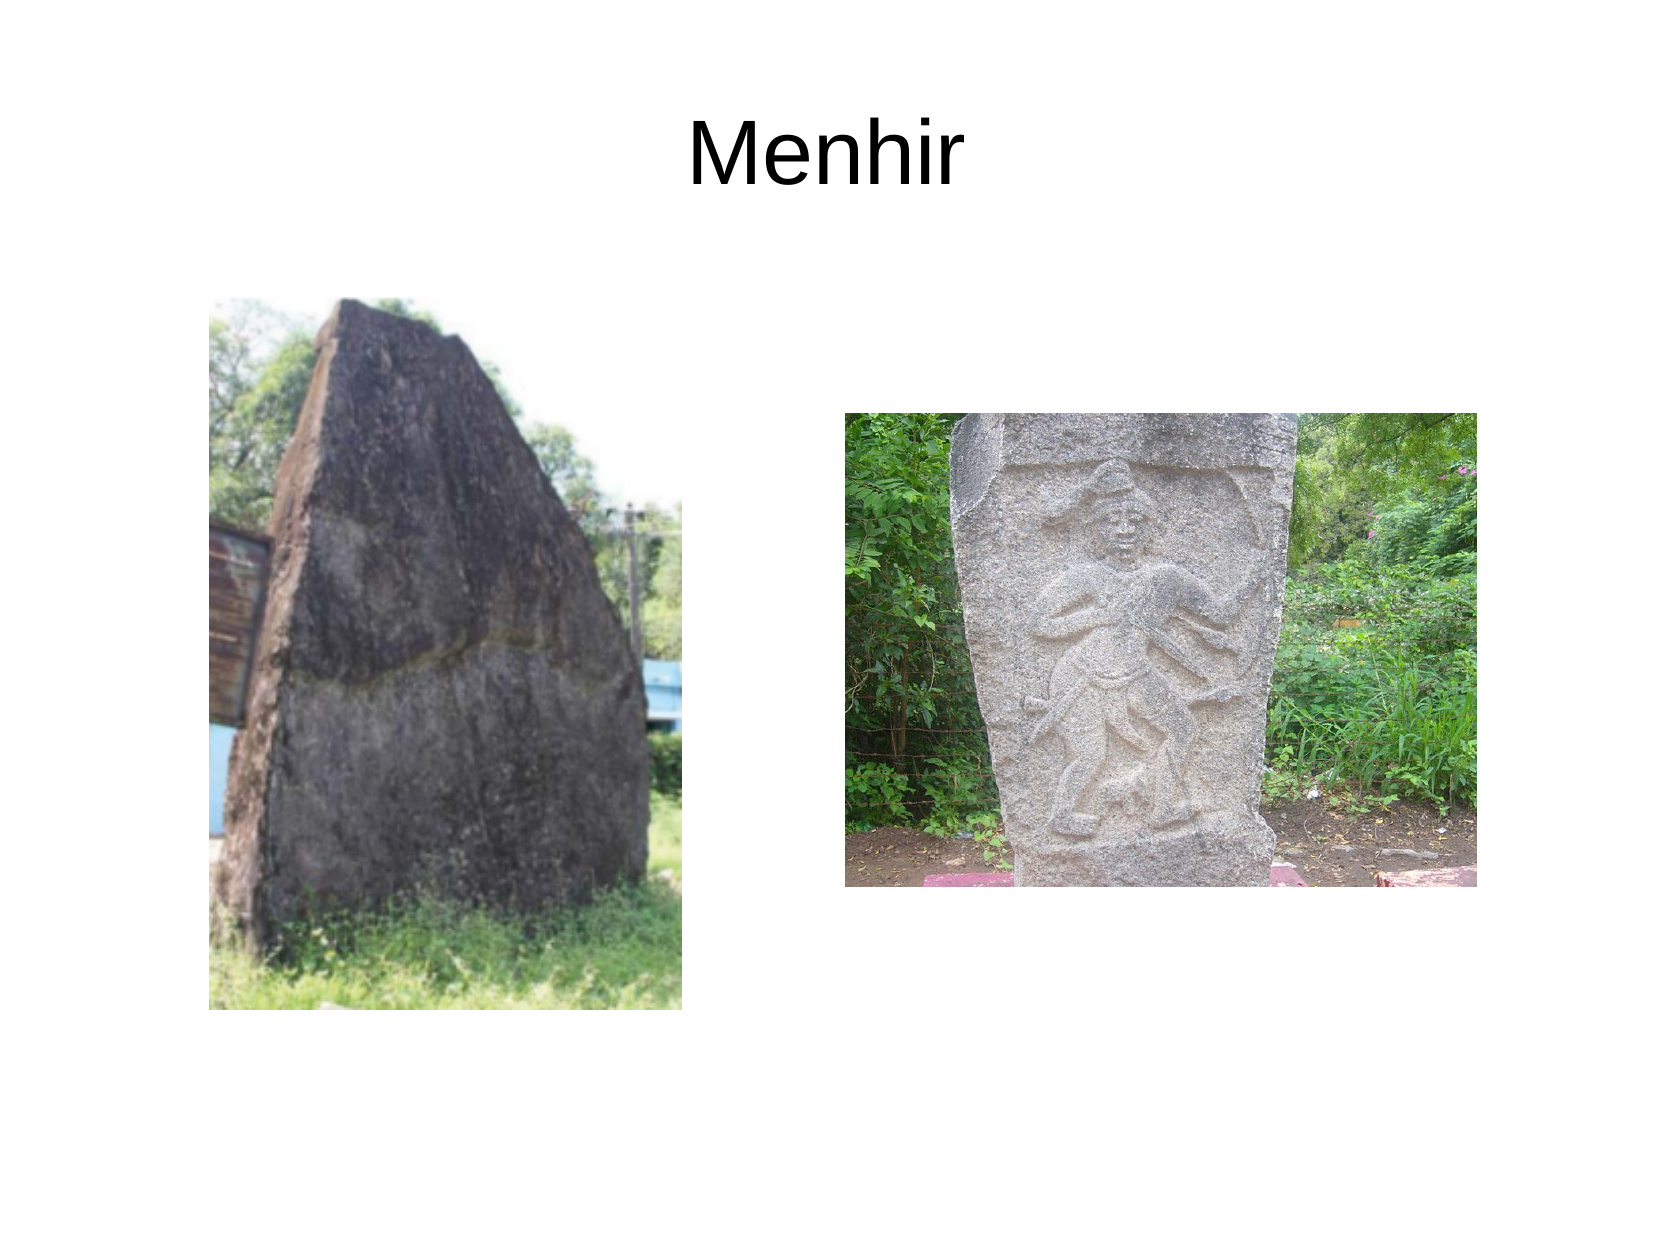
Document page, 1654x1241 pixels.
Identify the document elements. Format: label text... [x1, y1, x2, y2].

picture [845, 413, 1477, 887]
picture [209, 290, 682, 1010]
title Menhir [82, 49, 1571, 257]
